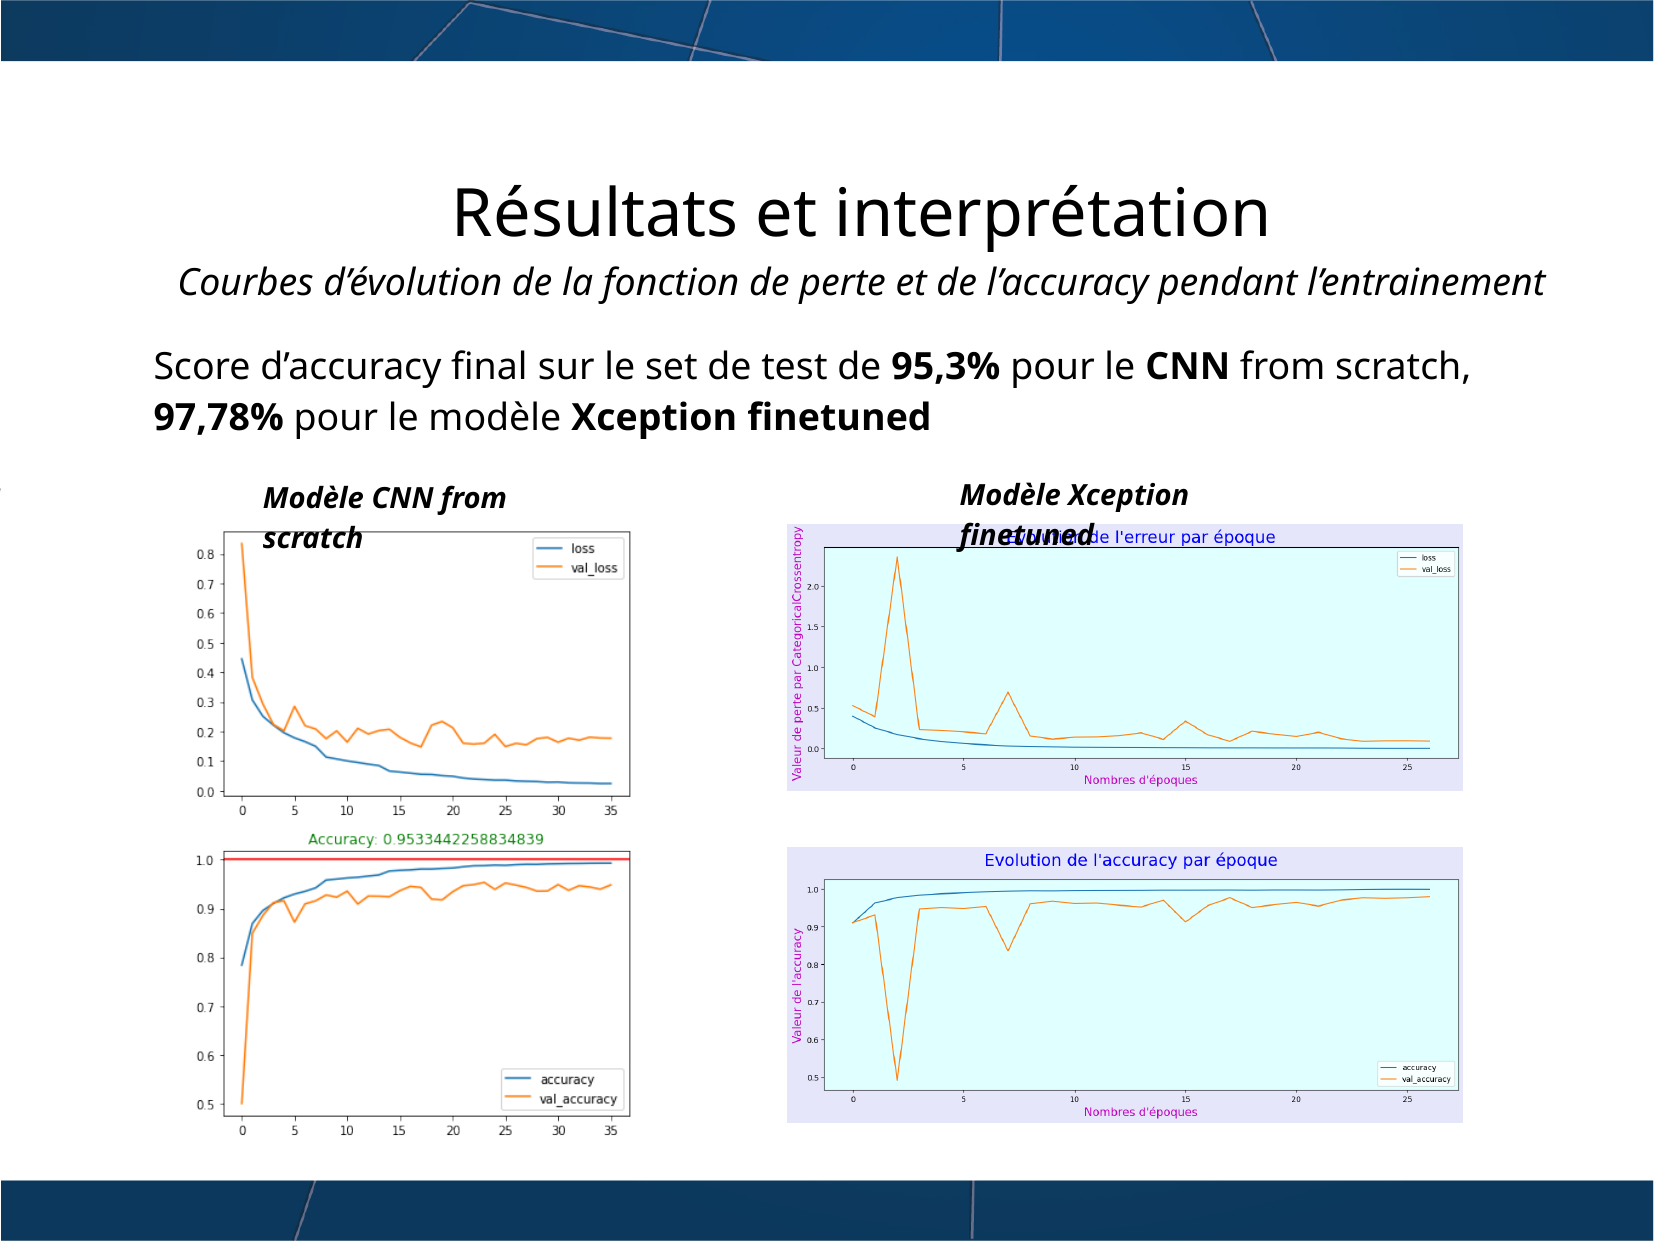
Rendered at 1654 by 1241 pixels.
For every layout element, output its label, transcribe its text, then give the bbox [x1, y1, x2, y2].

list Score d’accuracy final sur le set de test de 95,3% pour le CNN from scratch, 97,78% pour le modèle Xception finetuned [82, 339, 1571, 442]
title Résultats et interprétation Courbes d’évolution de la fonction de perte et de l’accuracy pendant l’entrainement [82, 132, 1571, 339]
text_box Modèle Xception finetuned [944, 466, 1321, 562]
text_box Modèle CNN from scratch [248, 470, 618, 566]
picture [0, 0, 1654, 1241]
